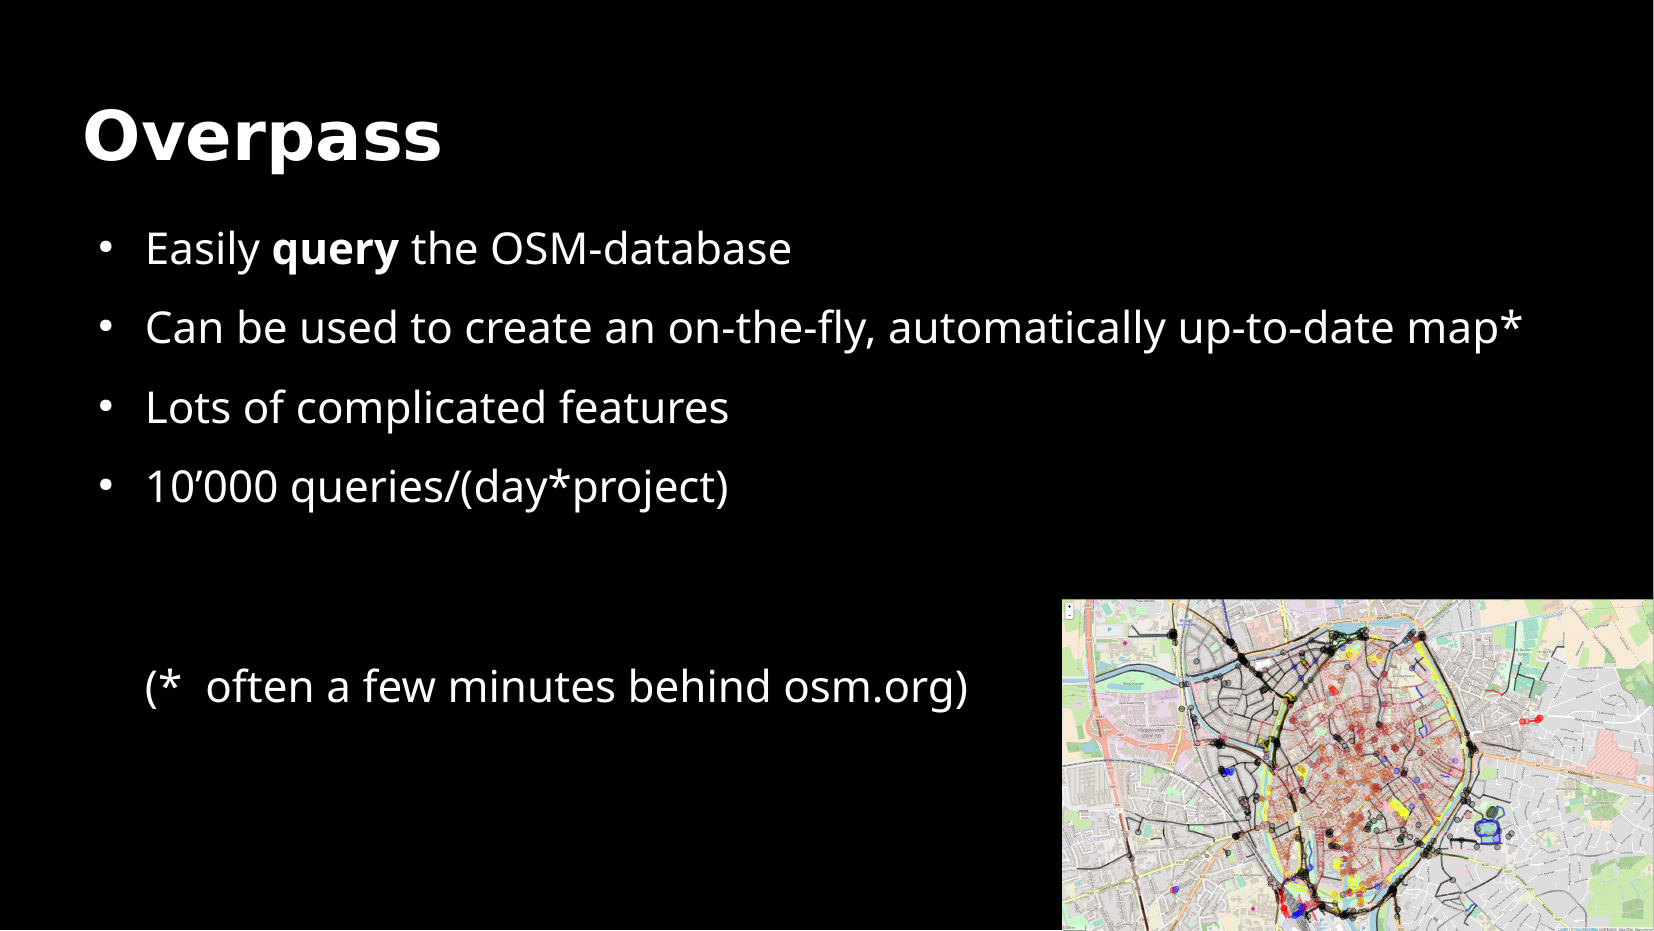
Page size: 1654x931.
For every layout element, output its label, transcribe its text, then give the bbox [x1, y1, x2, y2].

list Easily query the OSM-database Can be used to create an on-the-fly, automatically up-to-date map* Lots of complicated features 10’000 queries/(day*project) (* often a few minutes behind osm.org) [82, 217, 1571, 758]
title Overpass [82, 59, 1571, 215]
picture [1062, 599, 1654, 931]
